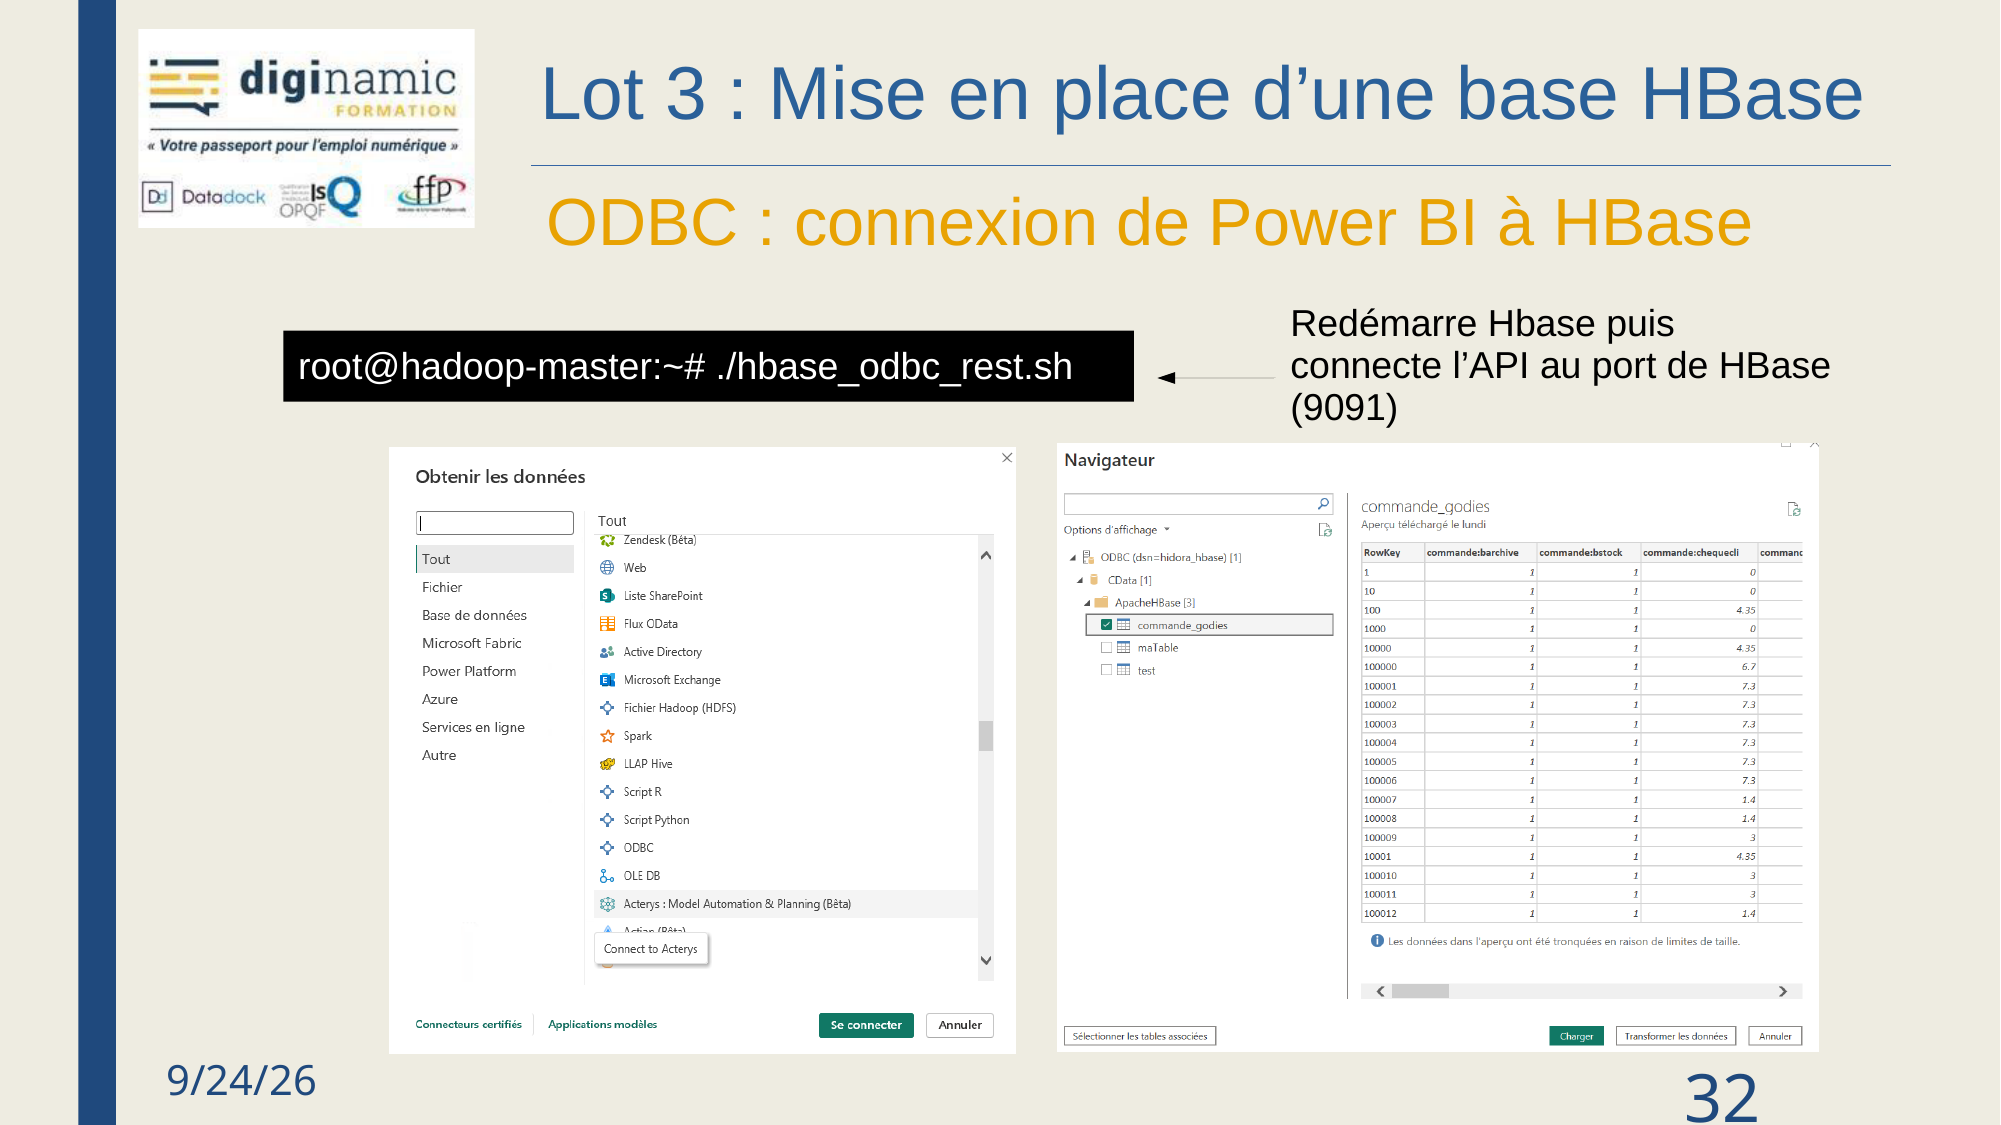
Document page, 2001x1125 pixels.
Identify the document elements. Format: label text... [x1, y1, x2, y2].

picture [389, 447, 1016, 1054]
text_box ODBC : connexion de Power BI à HBase [531, 177, 1878, 296]
text_box [1669, 1043, 1931, 1110]
text_box root@hadoop-master:~# ./hbase_odbc_rest.sh [283, 330, 1134, 402]
text_box Redémarre Hbase puis connecte l’API au port de HBase (9091) [1275, 295, 1878, 460]
title Lot 3 : Mise en place d’une base HBase [516, 52, 1891, 225]
text_box 2/7/2024 [151, 1043, 389, 1110]
picture [1057, 443, 1819, 1052]
